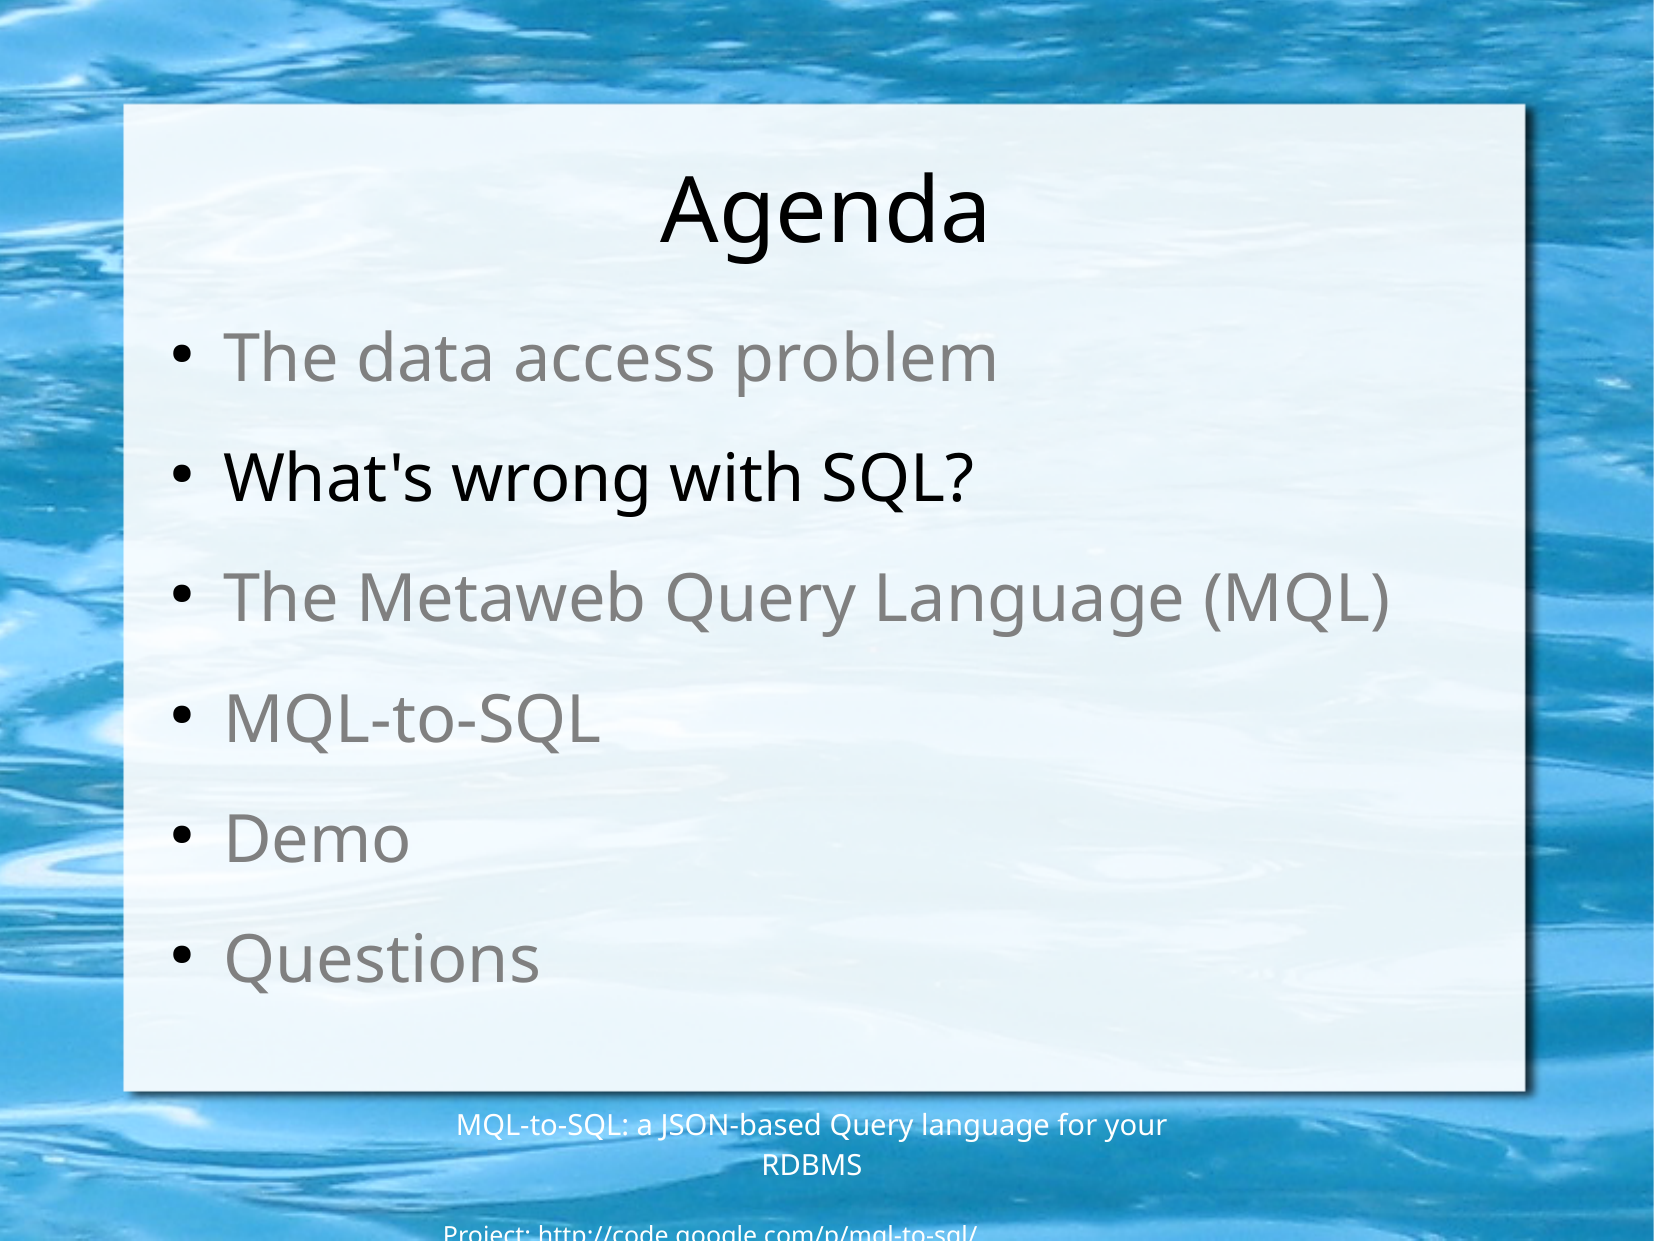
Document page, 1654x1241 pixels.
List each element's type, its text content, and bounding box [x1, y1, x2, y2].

picture [0, 0, 1654, 1241]
picture [679, 1232, 686, 1241]
picture [914, 1232, 921, 1241]
picture [861, 1232, 867, 1241]
picture [725, 1232, 732, 1241]
picture [710, 1232, 717, 1241]
picture [575, 1232, 583, 1241]
list The data access problem What's wrong with SQL? The Metaweb Query Language (MQL) MQL-to-SQL Demo Questions [152, 310, 1511, 925]
picture [780, 1232, 787, 1241]
picture [471, 1232, 478, 1241]
picture [628, 1232, 635, 1241]
picture [804, 1232, 810, 1241]
picture [950, 1232, 957, 1241]
picture [447, 1228, 454, 1235]
picture [643, 1232, 650, 1241]
picture [827, 1232, 835, 1241]
picture [876, 1232, 883, 1241]
picture [694, 1232, 701, 1241]
picture [541, 1232, 548, 1241]
title Agenda [147, 118, 1506, 296]
picture [795, 1232, 802, 1241]
picture [852, 1232, 859, 1241]
